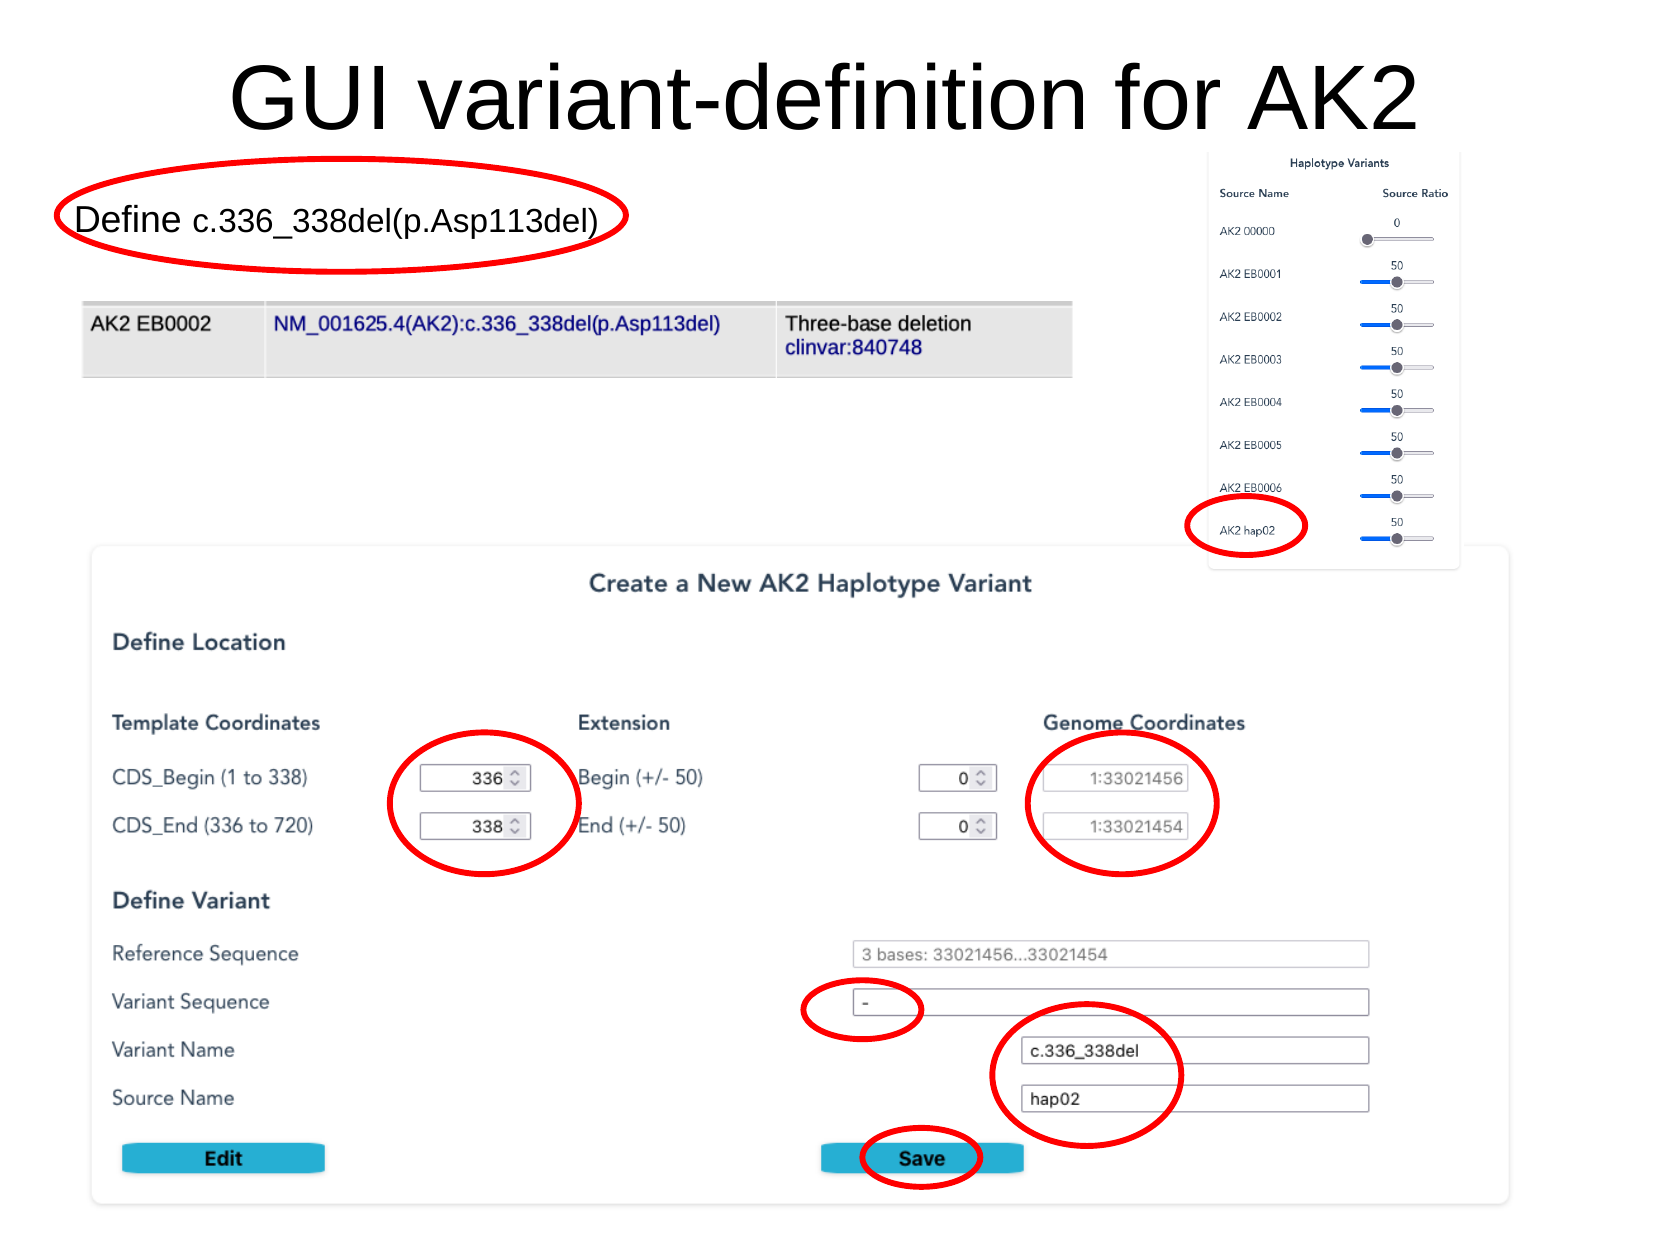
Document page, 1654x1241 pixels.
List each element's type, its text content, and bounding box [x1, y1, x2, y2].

picture [78, 152, 1519, 1220]
text_box Define c.336_338del(p.Asp113del) [59, 191, 1193, 332]
title GUI variant-definition for AK2 [96, 162, 587, 191]
title GUI variant-definition for AK2 [82, 0, 1569, 202]
picture [79, 301, 1075, 379]
text_box Define c.336_338del(p.Asp113del) [60, 191, 622, 268]
picture [1192, 500, 1302, 552]
